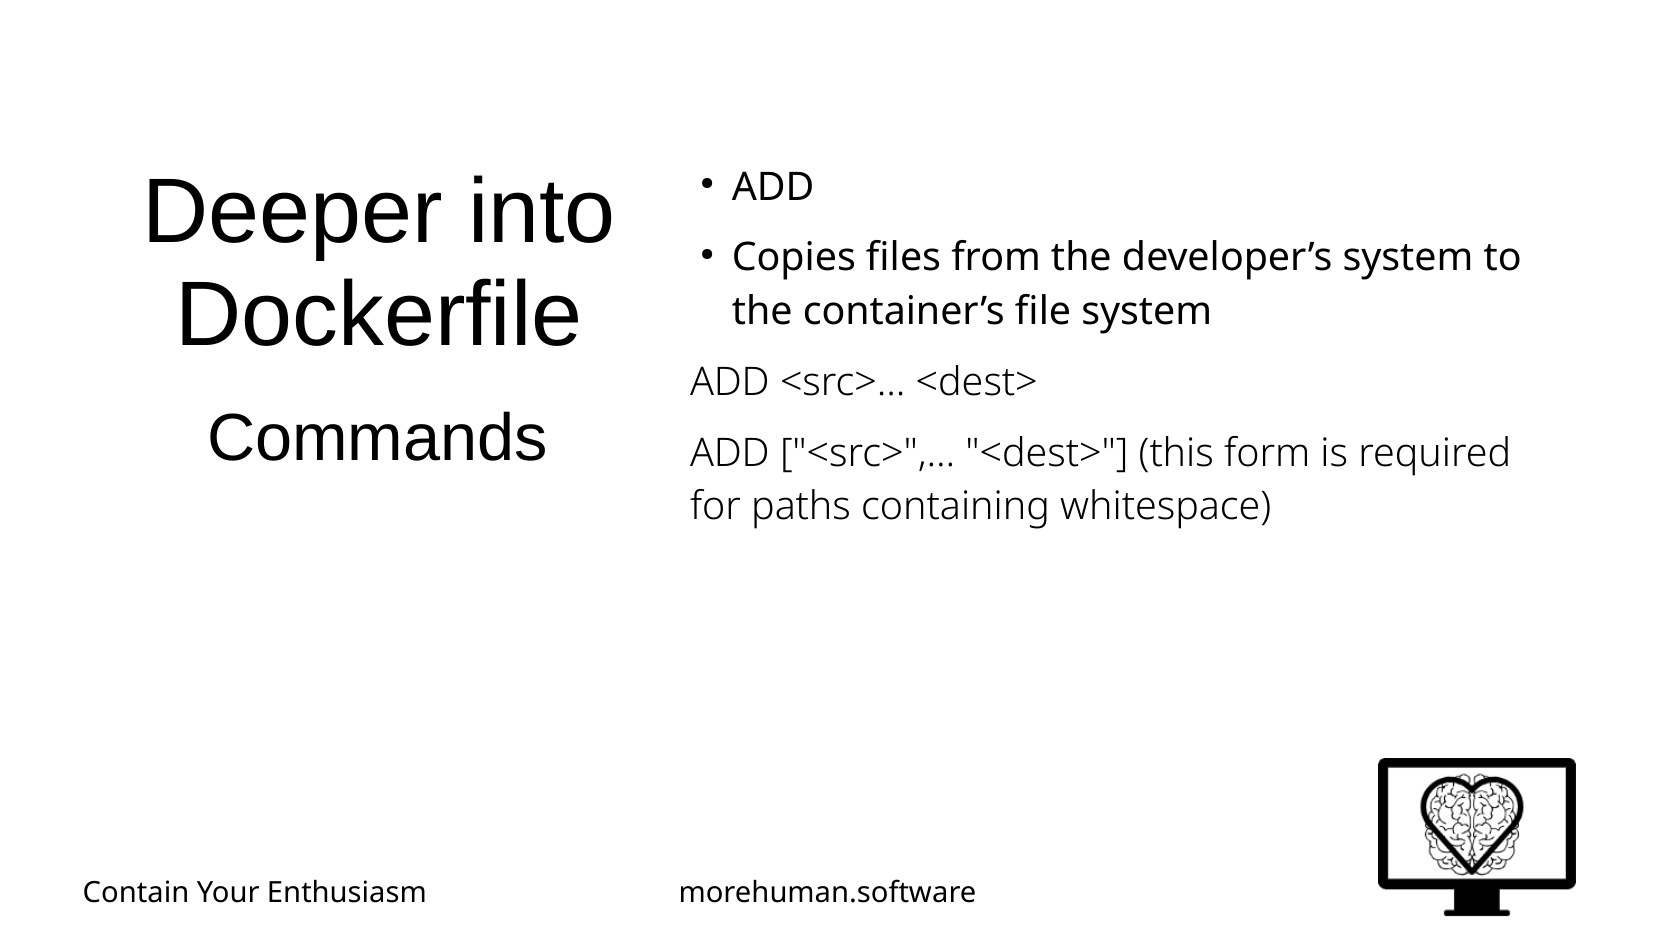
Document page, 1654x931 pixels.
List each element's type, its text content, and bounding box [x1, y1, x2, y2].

text_box Commands [81, 400, 674, 705]
picture [1378, 758, 1576, 925]
title Deeper into Dockerfile [83, 154, 676, 371]
list ADD Copies files from the developer’s system to the container’s file system ADD <src>... <dest> ADD ["<src>",... "<dest>"] (this form is required for paths containing whitespace) [690, 157, 1572, 533]
